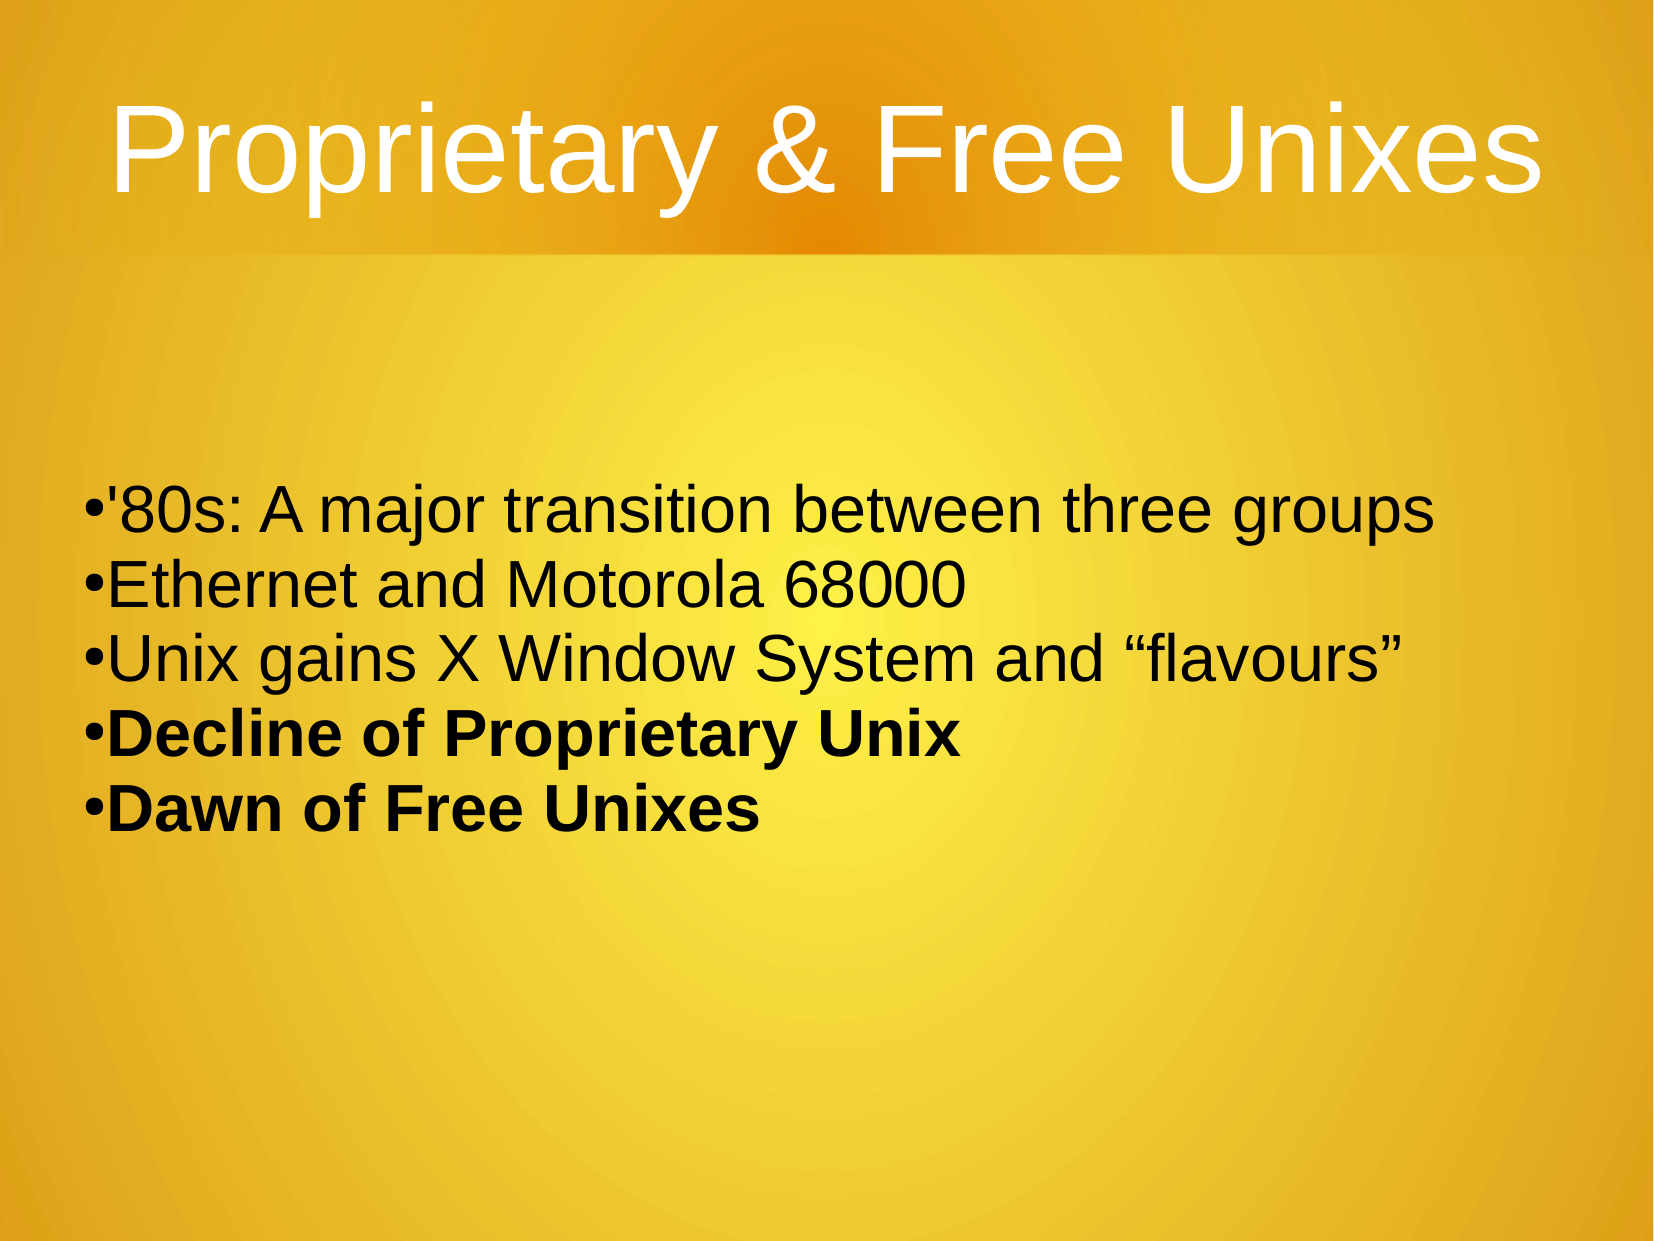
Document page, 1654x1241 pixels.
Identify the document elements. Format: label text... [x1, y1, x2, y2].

title Proprietary & Free Unixes [82, 47, 1571, 252]
picture [0, 0, 1654, 1241]
subtitle '80s: A major transition between three groups Ethernet and Motorola 68000 Unix gains X Window System and “flavours” Decline of Proprietary Unix Dawn of Free Unixes [82, 299, 1571, 1019]
